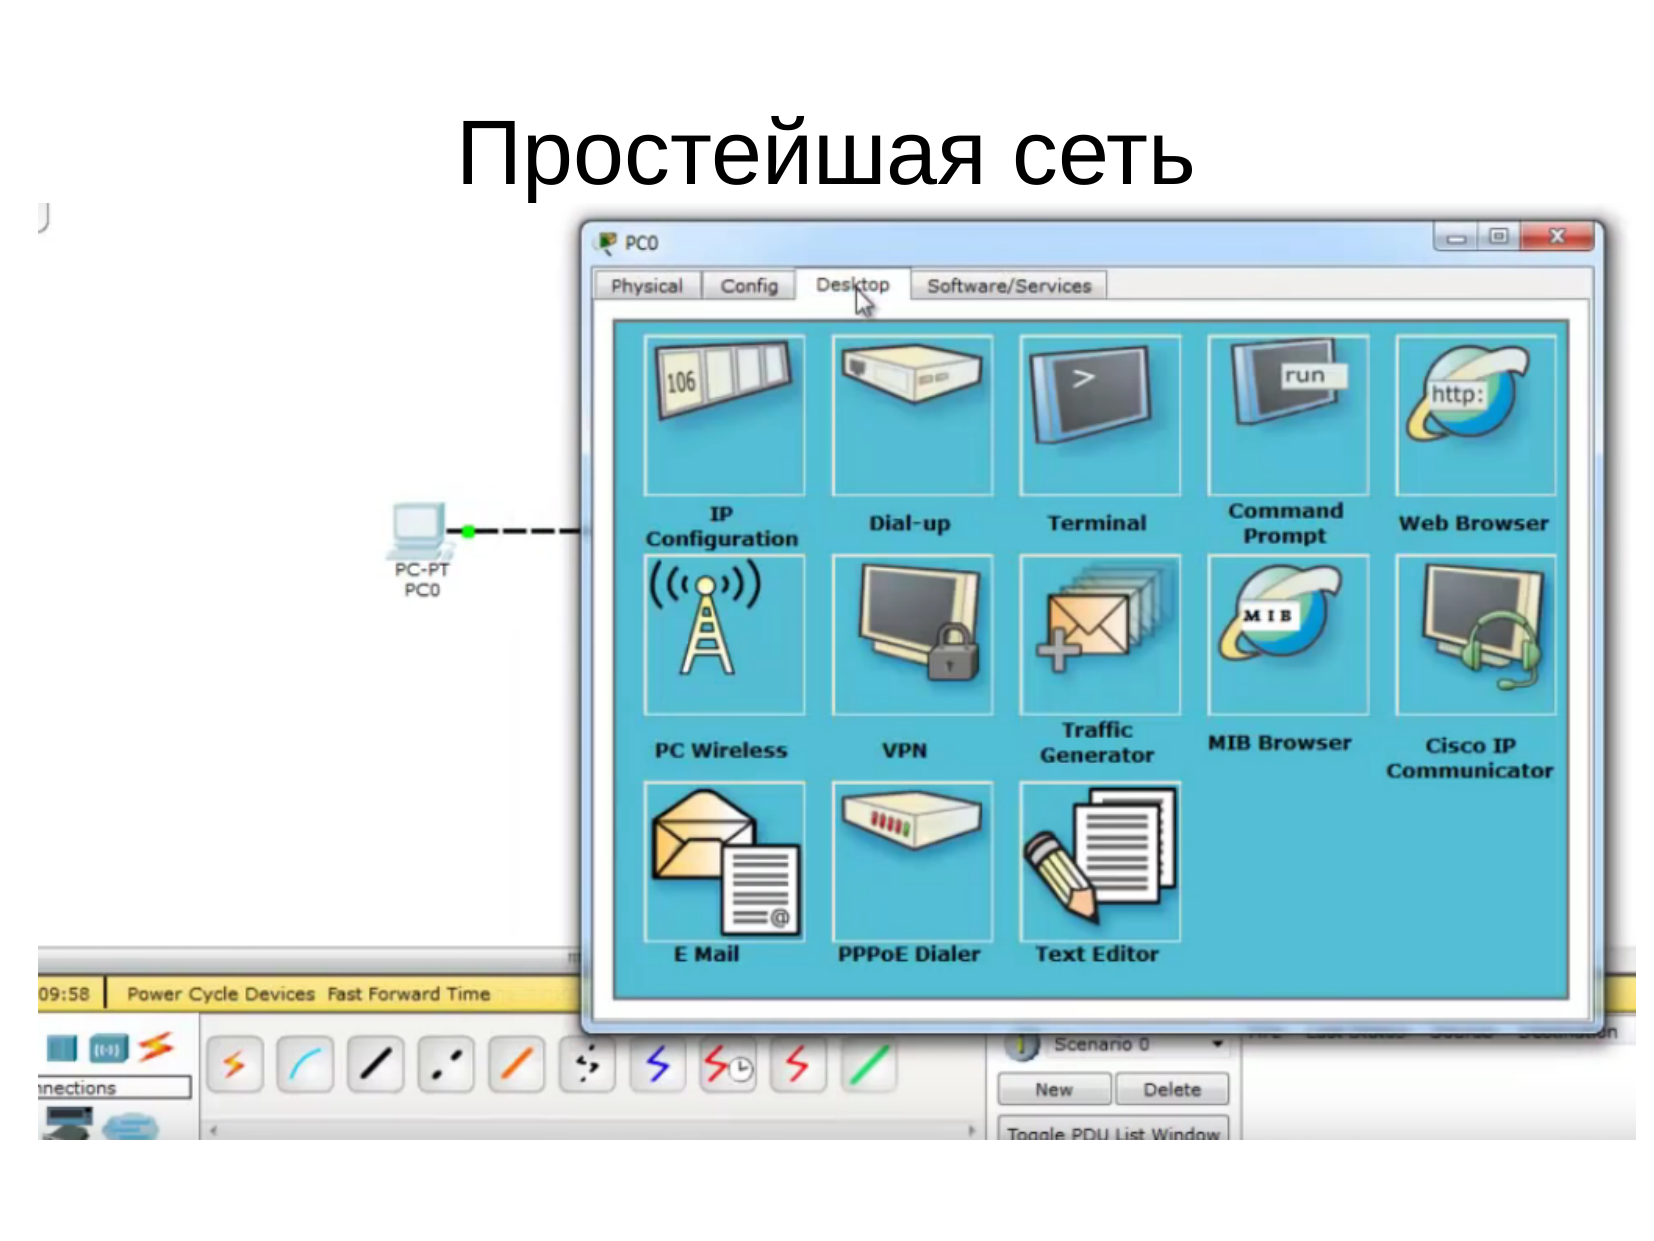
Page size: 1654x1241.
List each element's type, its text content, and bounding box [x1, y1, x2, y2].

picture [38, 203, 1636, 1140]
title Простейшая сеть [82, 49, 1571, 203]
